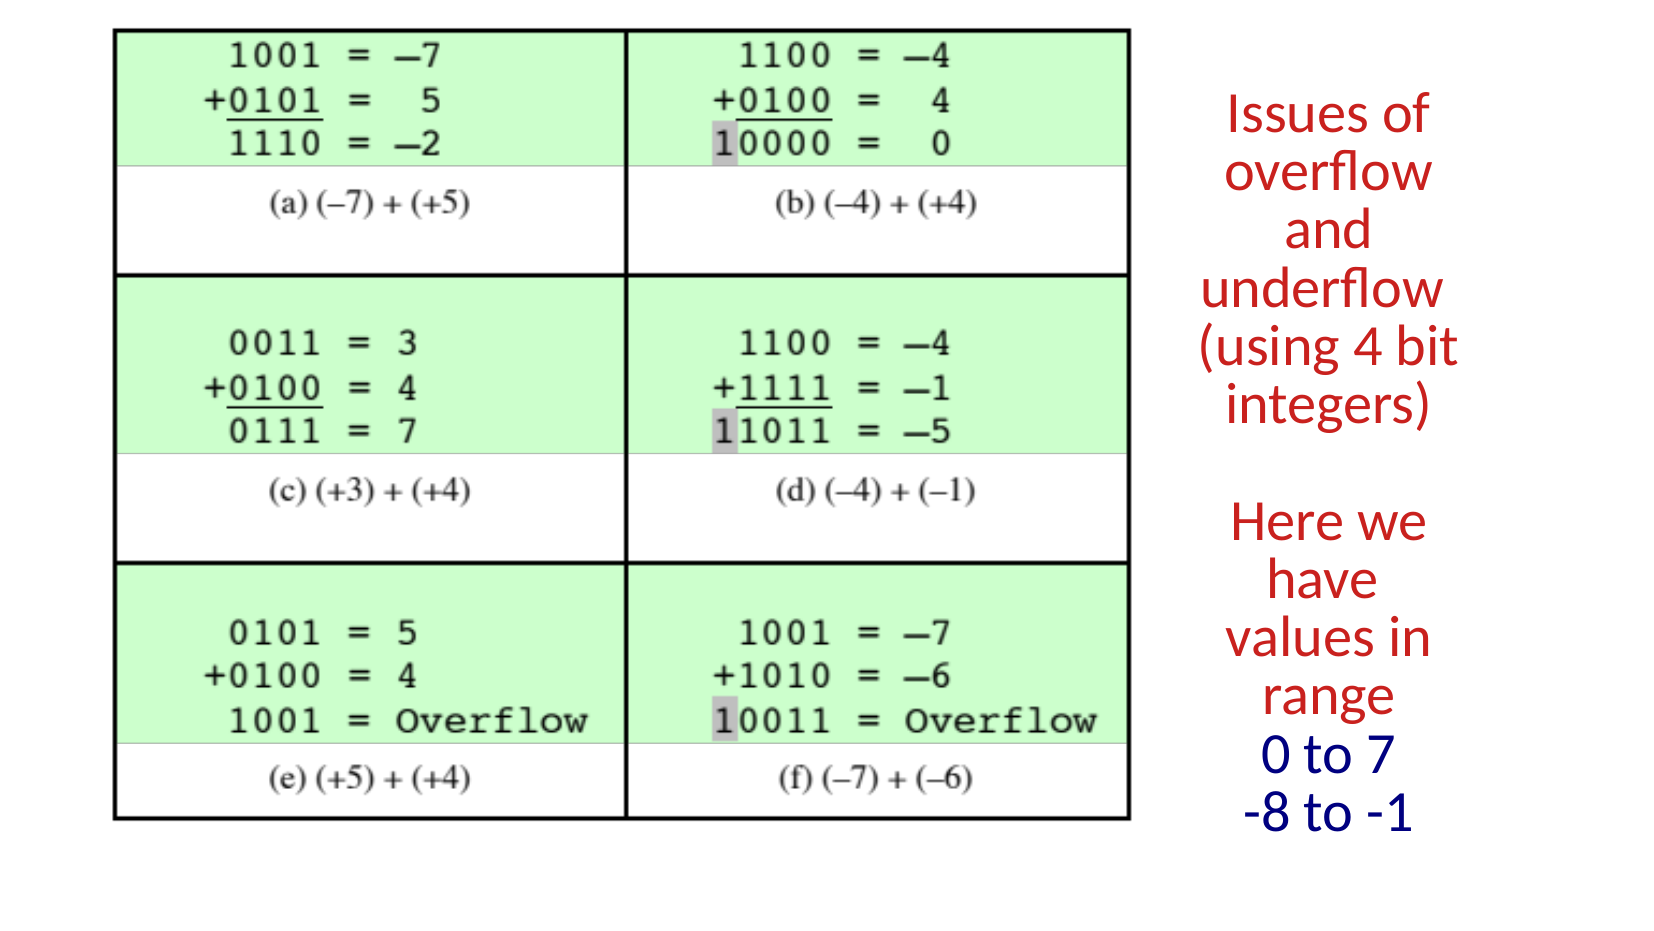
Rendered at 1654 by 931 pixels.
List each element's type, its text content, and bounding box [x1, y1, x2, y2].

title Issues of overflow and underflow (using 4 bit integers) Here we have values in range 0 to 7 -8 to -1 [1192, 25, 1465, 910]
picture [70, 23, 1146, 851]
